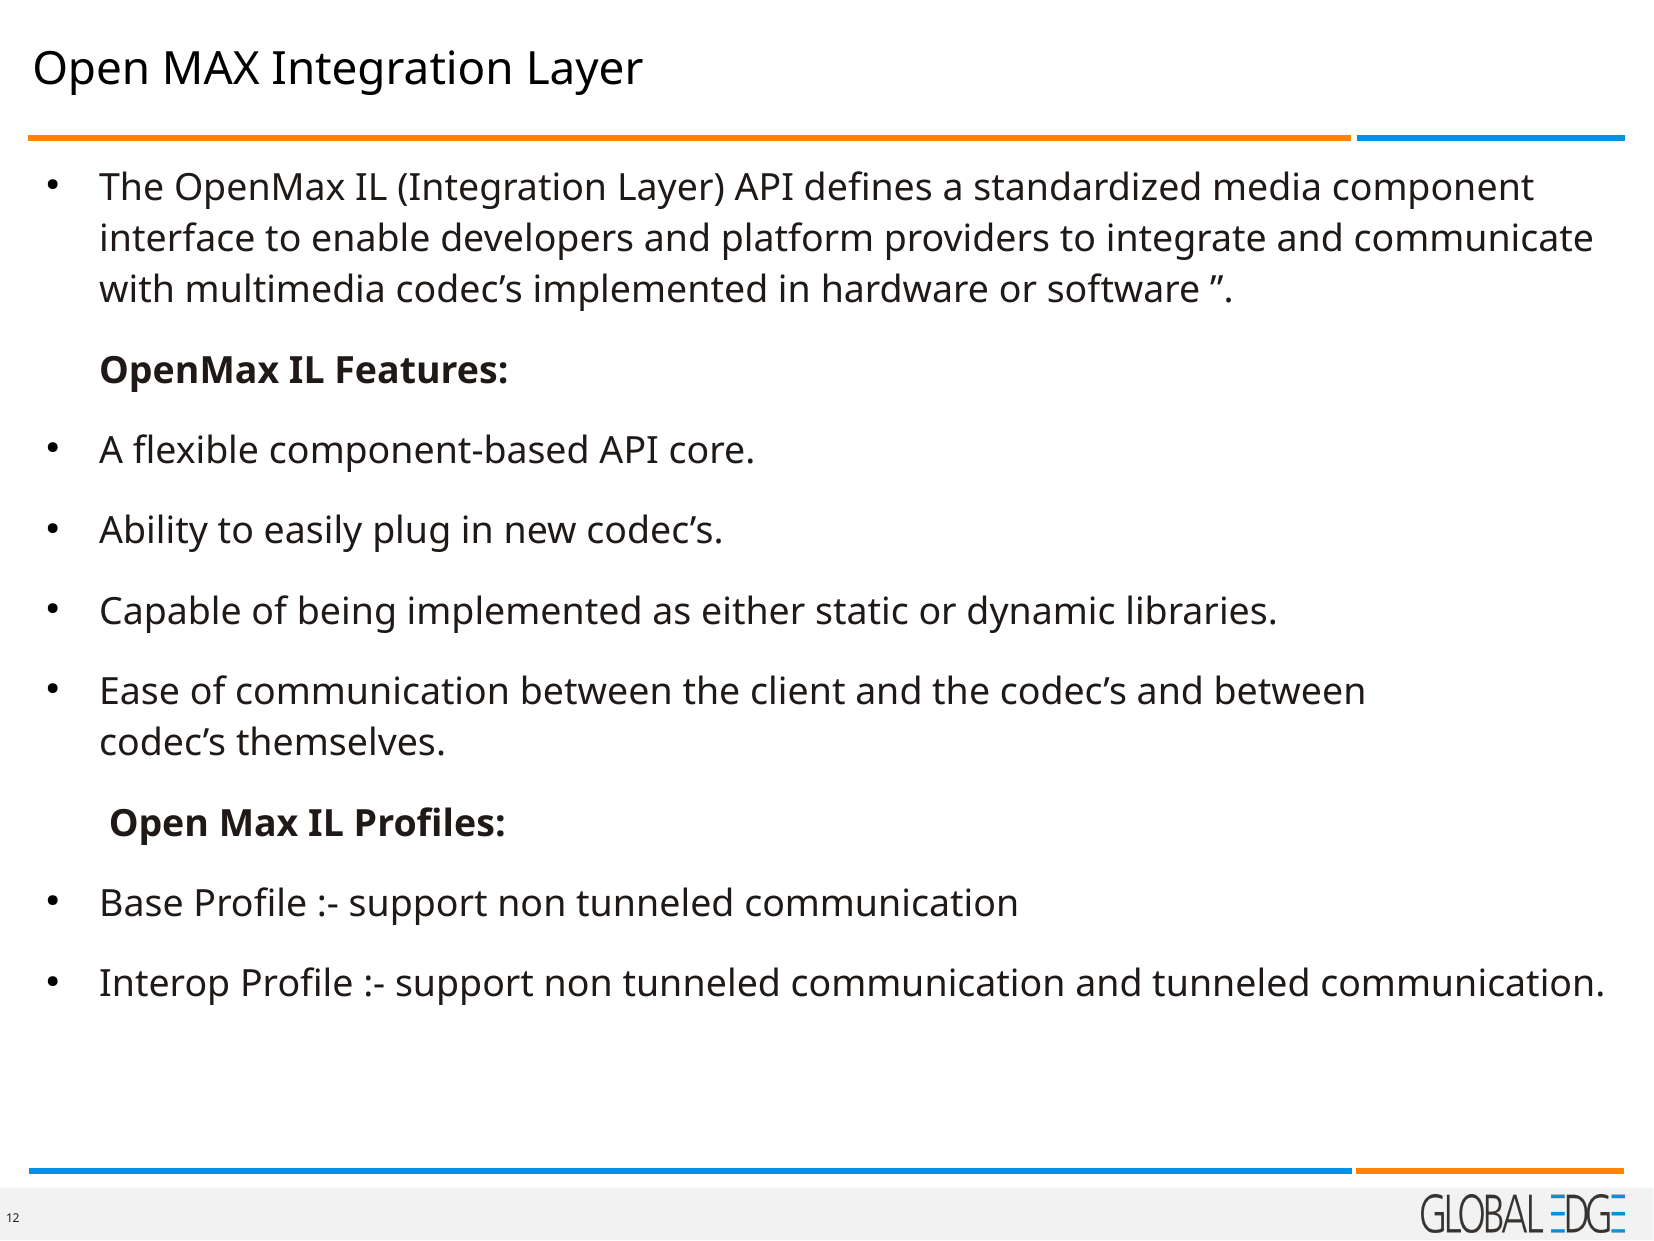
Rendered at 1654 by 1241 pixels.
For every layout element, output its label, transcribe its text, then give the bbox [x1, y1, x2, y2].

list The OpenMax IL (Integration Layer) API defines a standardized media component interface to enable developers and platform providers to integrate and communicate with multimedia codec’s implemented in hardware or software ”. OpenMax IL Features: A flexible component-based API core. Ability to easily plug in new codec’s. Capable of being implemented as either static or dynamic libraries. Ease of communication between the client and the codec’s and between codec’s themselves. Open Max IL Profiles: Base Profile :- support non tunneled communication Interop Profile :- support non tunneled communication and tunneled communication. [28, 160, 1625, 1153]
title Open MAX Integration Layer [17, 18, 1499, 115]
picture [1421, 1194, 1625, 1233]
